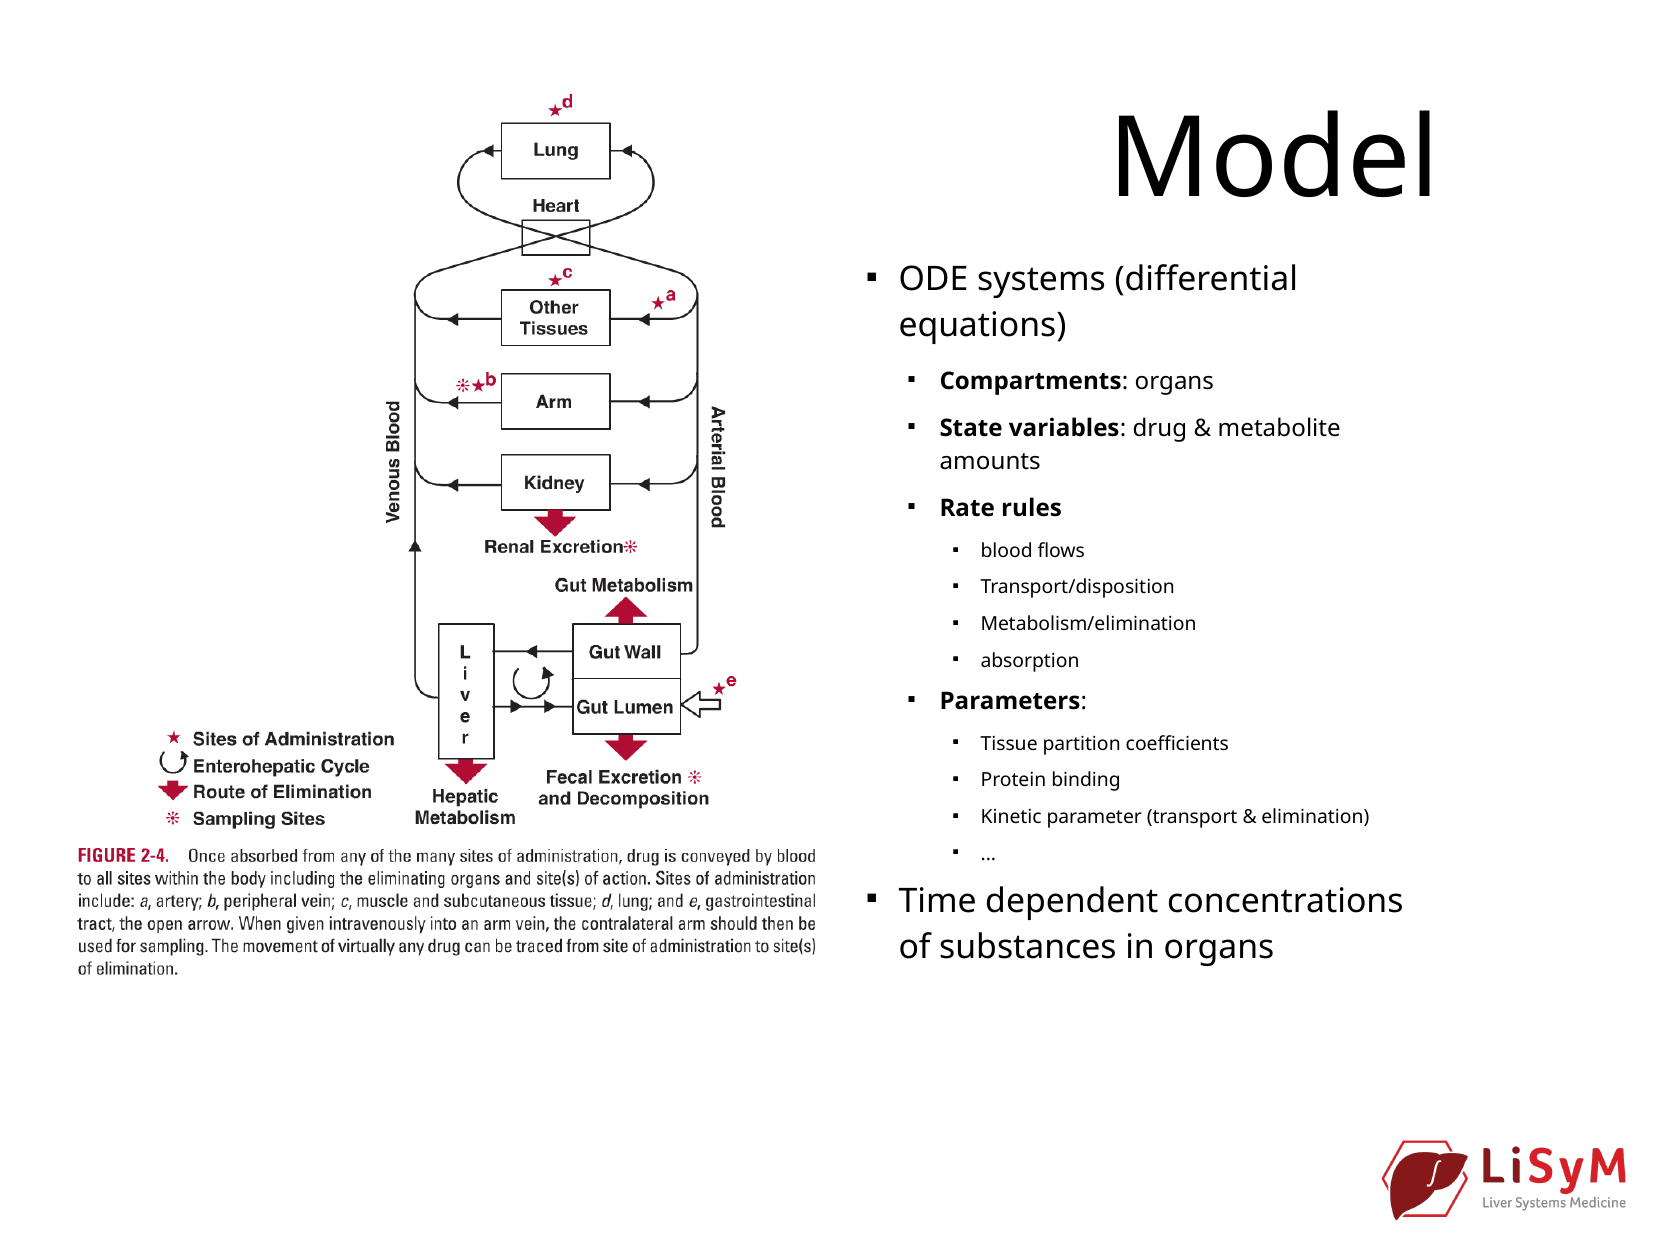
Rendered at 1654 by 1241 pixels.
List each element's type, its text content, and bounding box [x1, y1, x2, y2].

title Model [82, 49, 1441, 257]
list ODE systems (differential equations) Compartments: organs State variables: drug & metabolite amounts Rate rules blood flows Transport/disposition Metabolism/elimination absorption Parameters: Tissue partition coefficients Protein binding Kinetic parameter (transport & elimination) ... Time dependent concentrations of substances in organs [857, 254, 1424, 974]
picture [77, 94, 815, 976]
picture [1380, 1139, 1627, 1222]
